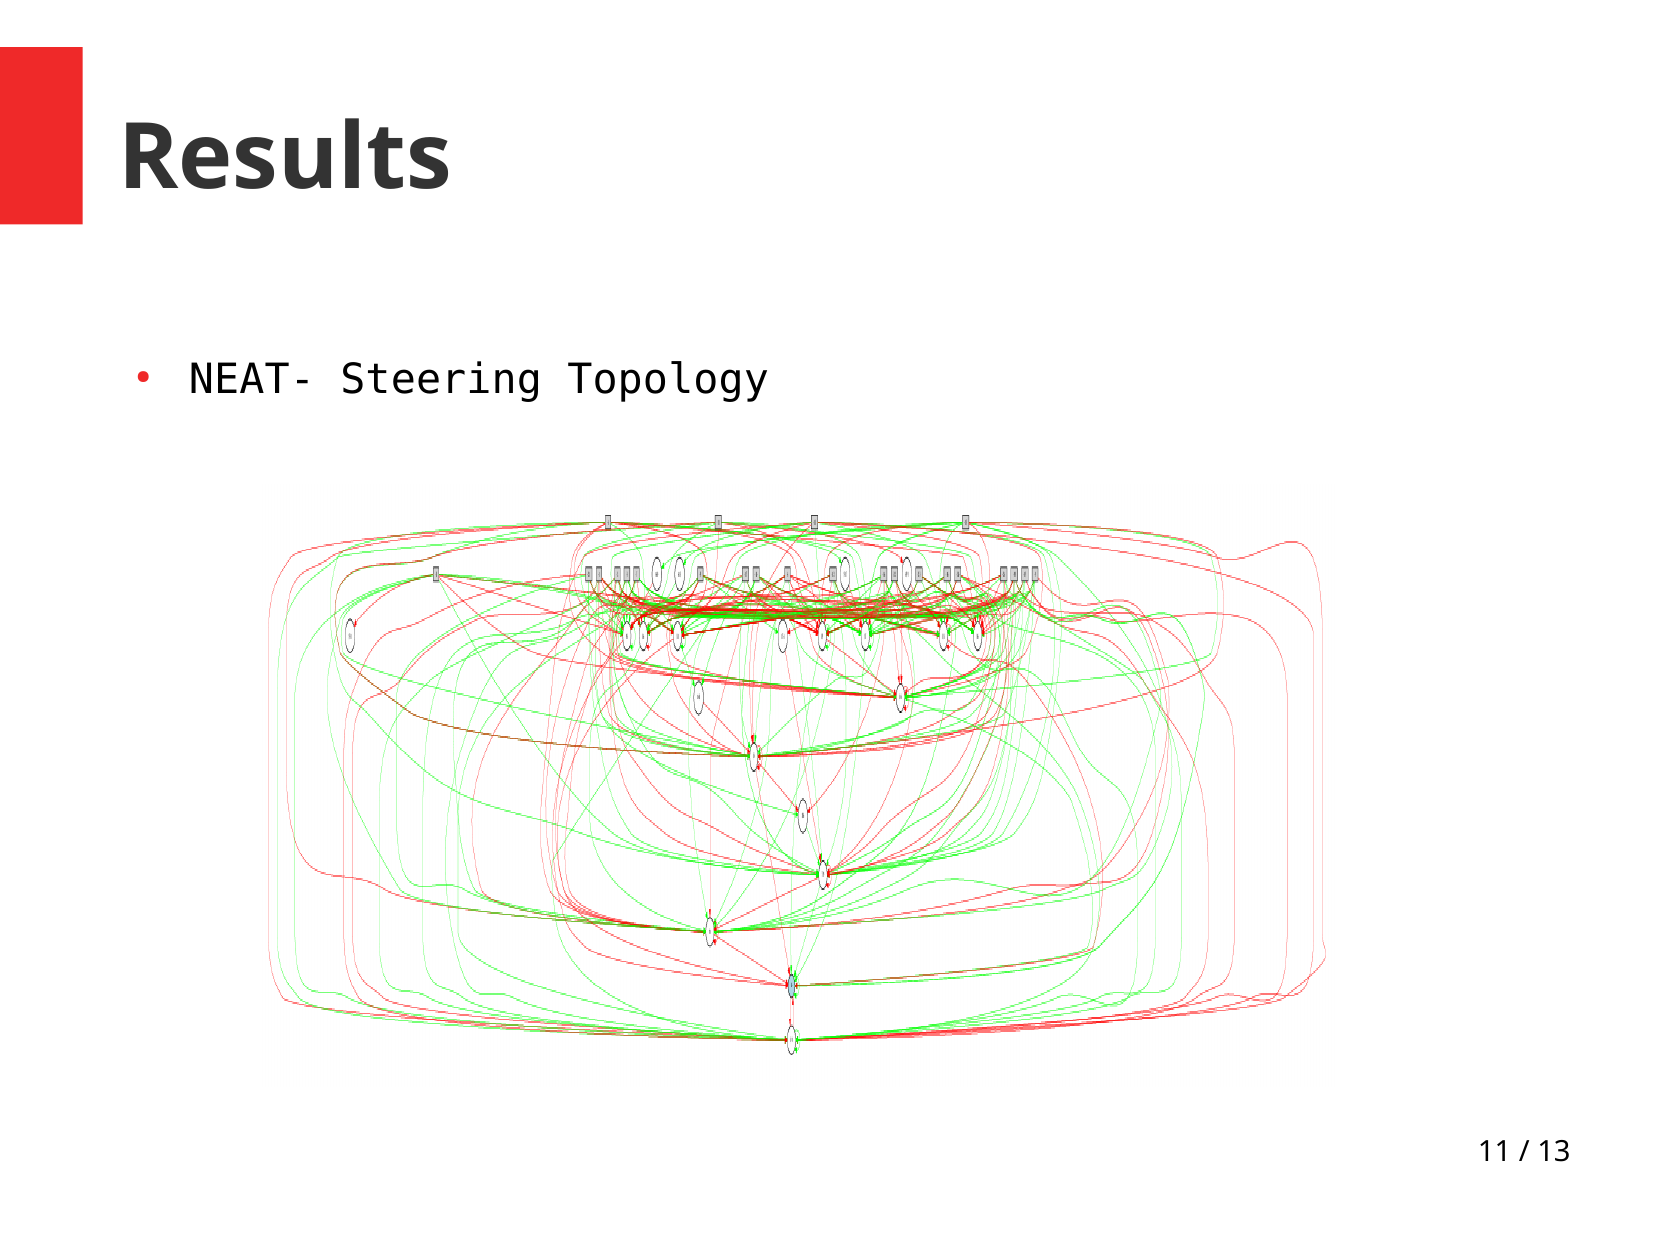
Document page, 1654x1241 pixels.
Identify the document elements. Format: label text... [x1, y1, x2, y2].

list NEAT- Steering Topology [118, 354, 1536, 1074]
picture [259, 484, 1335, 1087]
title Results [118, 49, 1571, 257]
